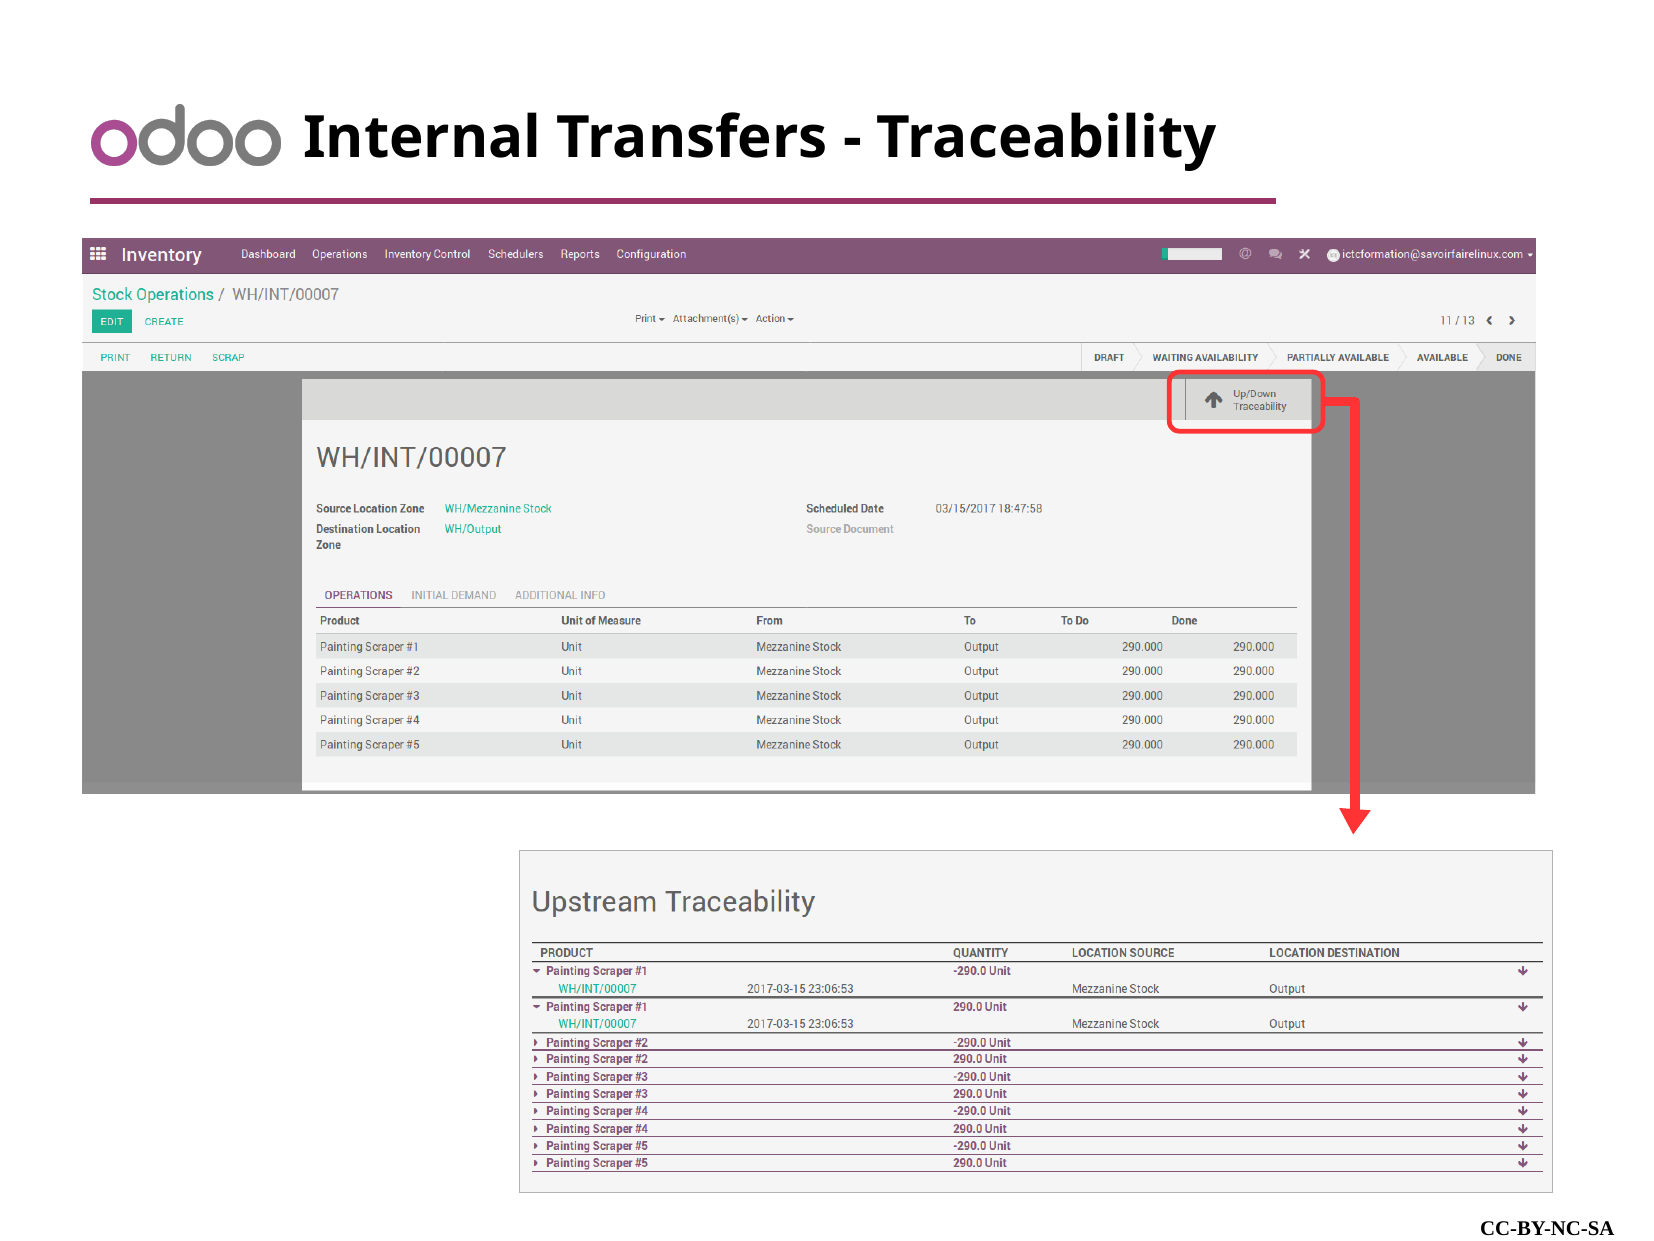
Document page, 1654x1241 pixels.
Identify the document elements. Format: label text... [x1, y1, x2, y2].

picture [82, 238, 1536, 794]
picture [91, 104, 281, 166]
text_box [1169, 372, 1323, 432]
title Internal Transfers - Traceability [303, 31, 1566, 239]
picture [519, 850, 1553, 1193]
